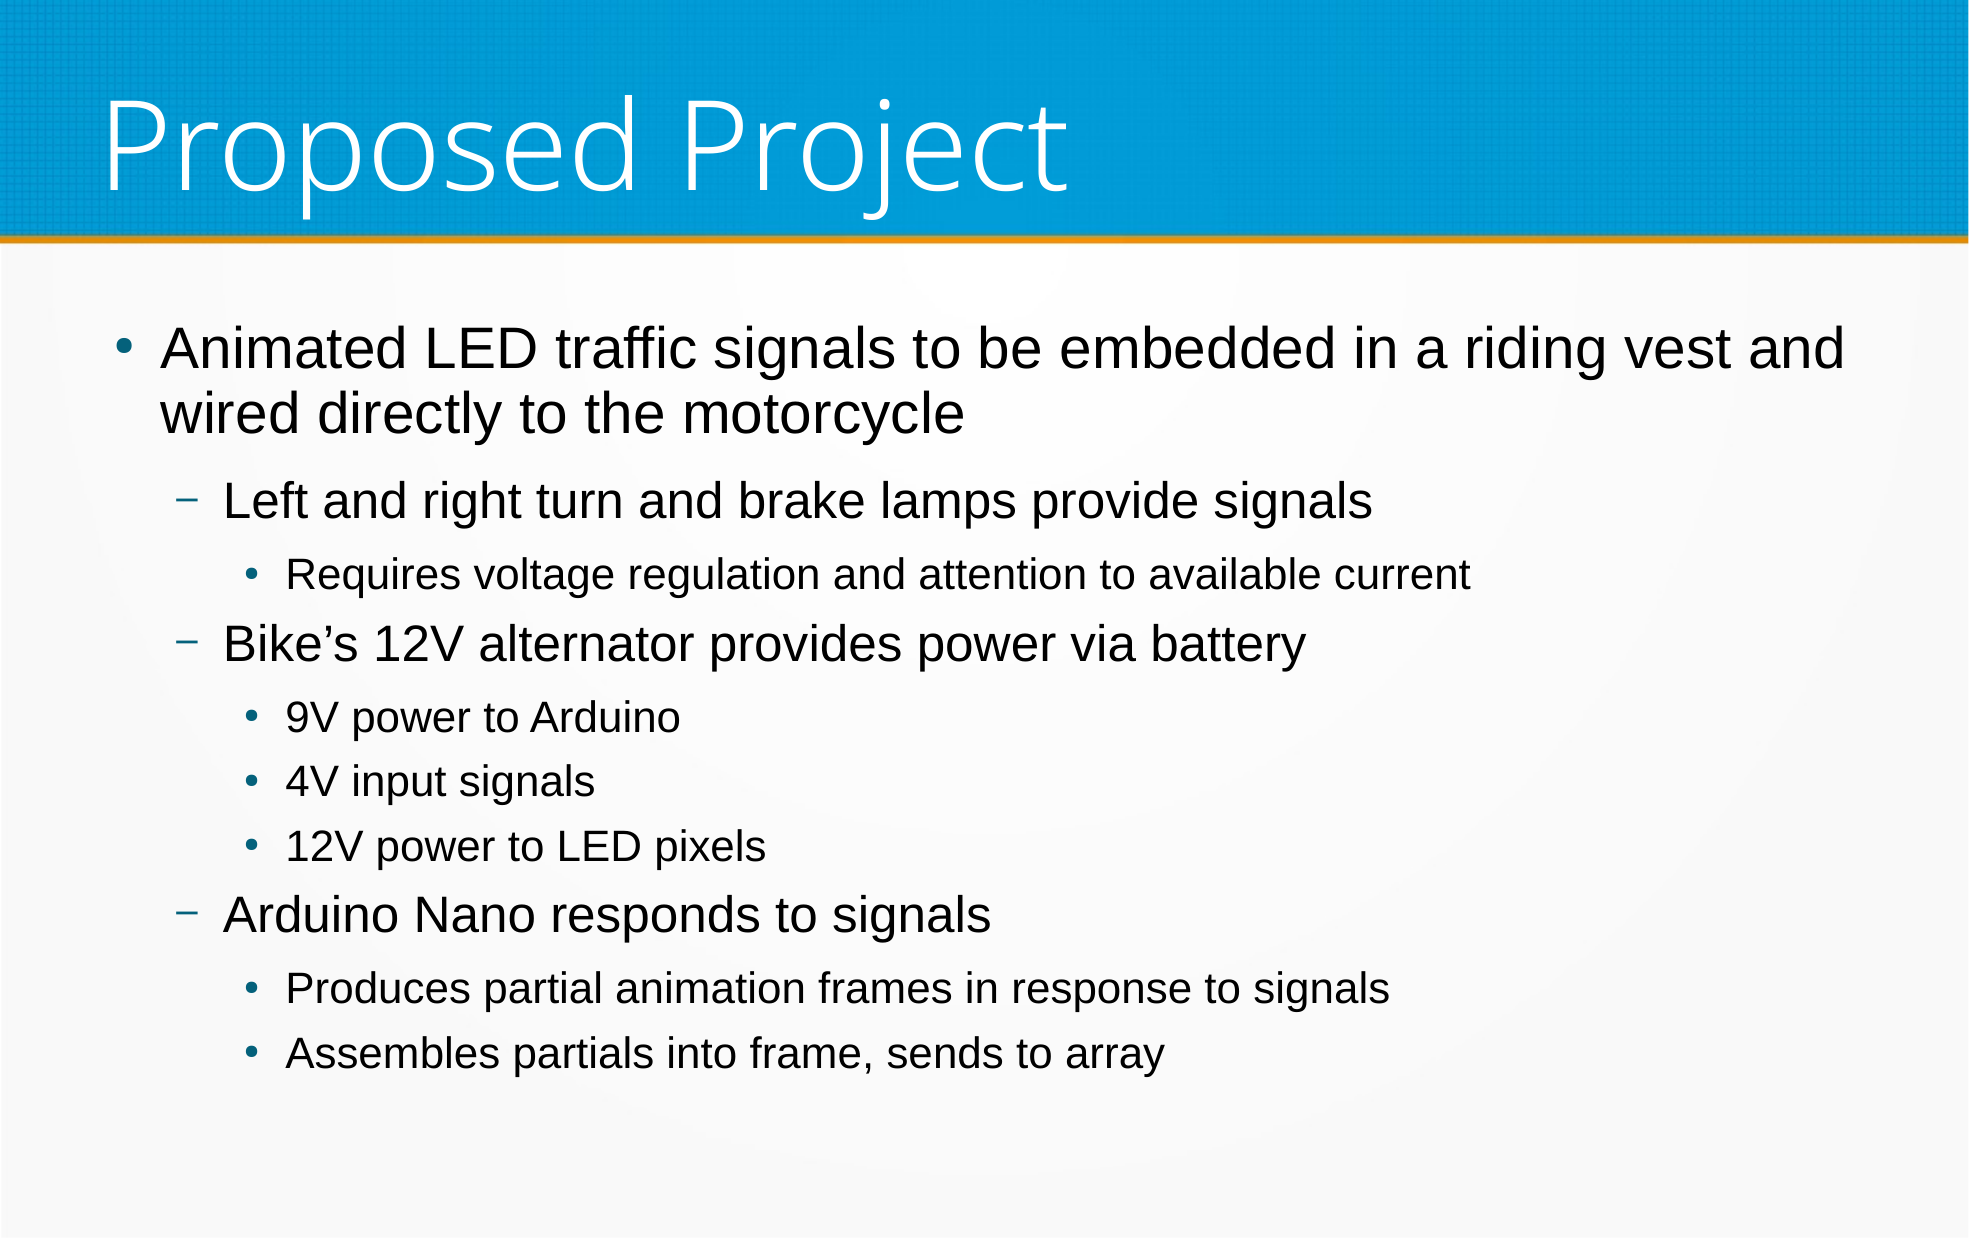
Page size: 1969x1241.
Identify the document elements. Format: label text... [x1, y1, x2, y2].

list Animated LED traffic signals to be embedded in a riding vest and wired directly to the motorcycle Left and right turn and brake lamps provide signals Requires voltage regulation and attention to available current Bike’s 12V alternator provides power via battery 9V power to Arduino 4V input signals 12V power to LED pixels Arduino Nano responds to signals Produces partial animation frames in response to signals Assembles partials into frame, sends to array [98, 315, 1861, 1081]
title Proposed Project [98, 19, 1870, 227]
picture [0, 233, 1969, 1241]
